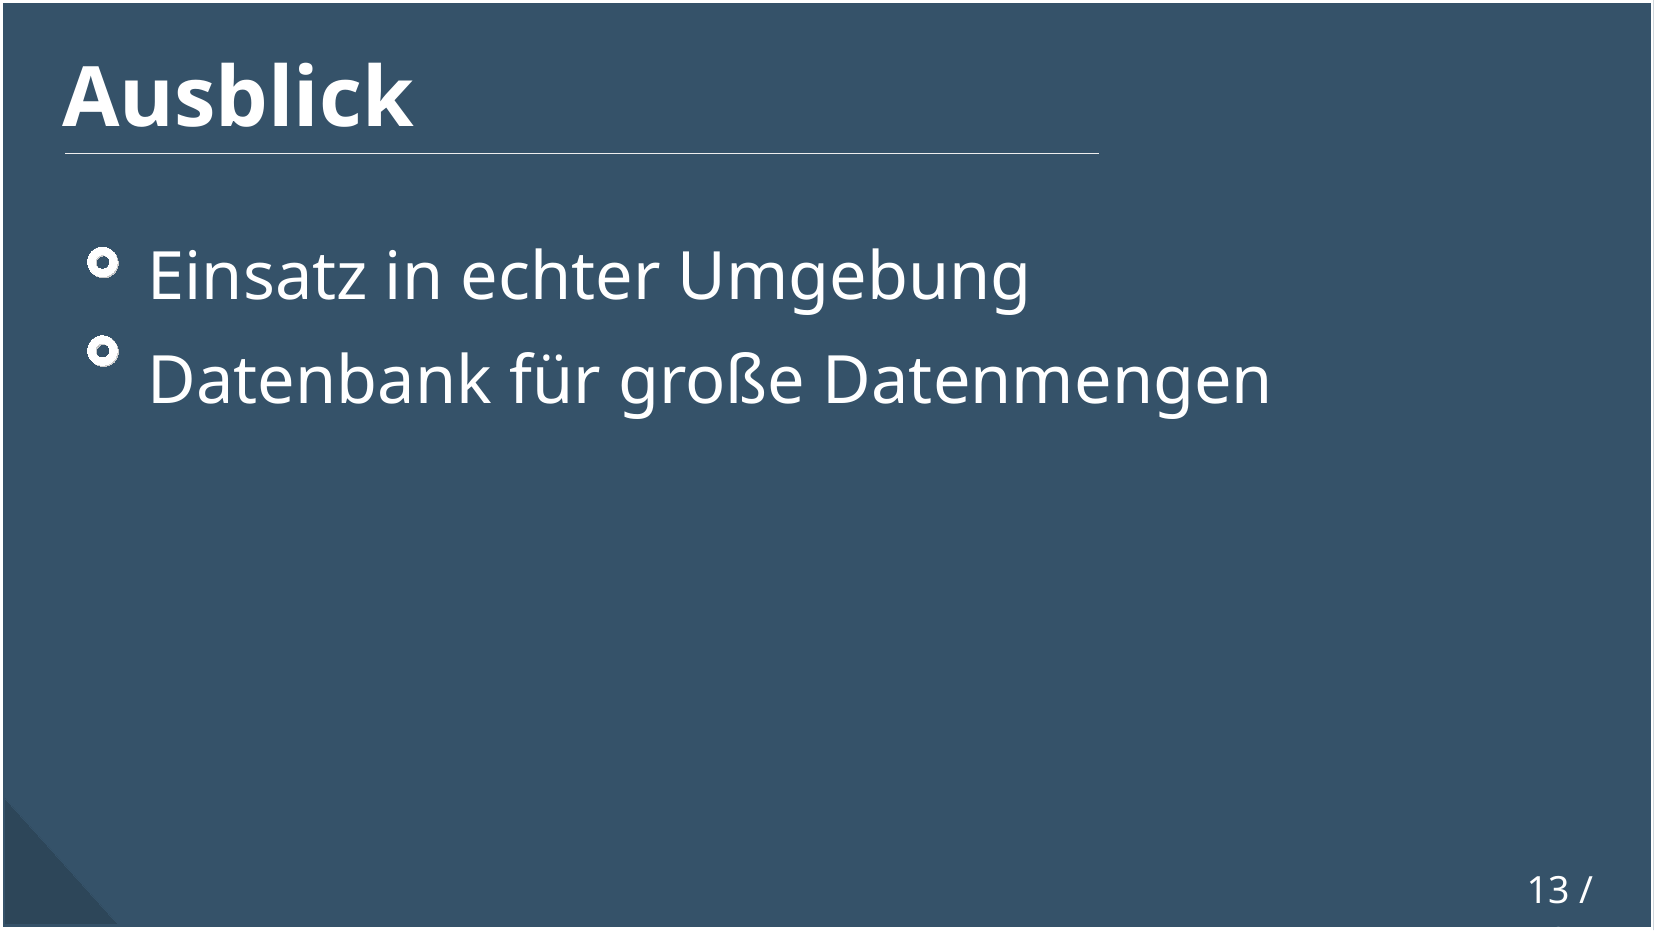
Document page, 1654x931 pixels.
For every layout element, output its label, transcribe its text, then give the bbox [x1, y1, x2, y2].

text_box <number> / 13 [1511, 856, 1654, 931]
text_box Einsatz in echter Umgebung Datenbank für große Datenmengen [59, 206, 1300, 902]
text_box Ausblick [47, 29, 845, 148]
text_box [0, 0, 1654, 931]
